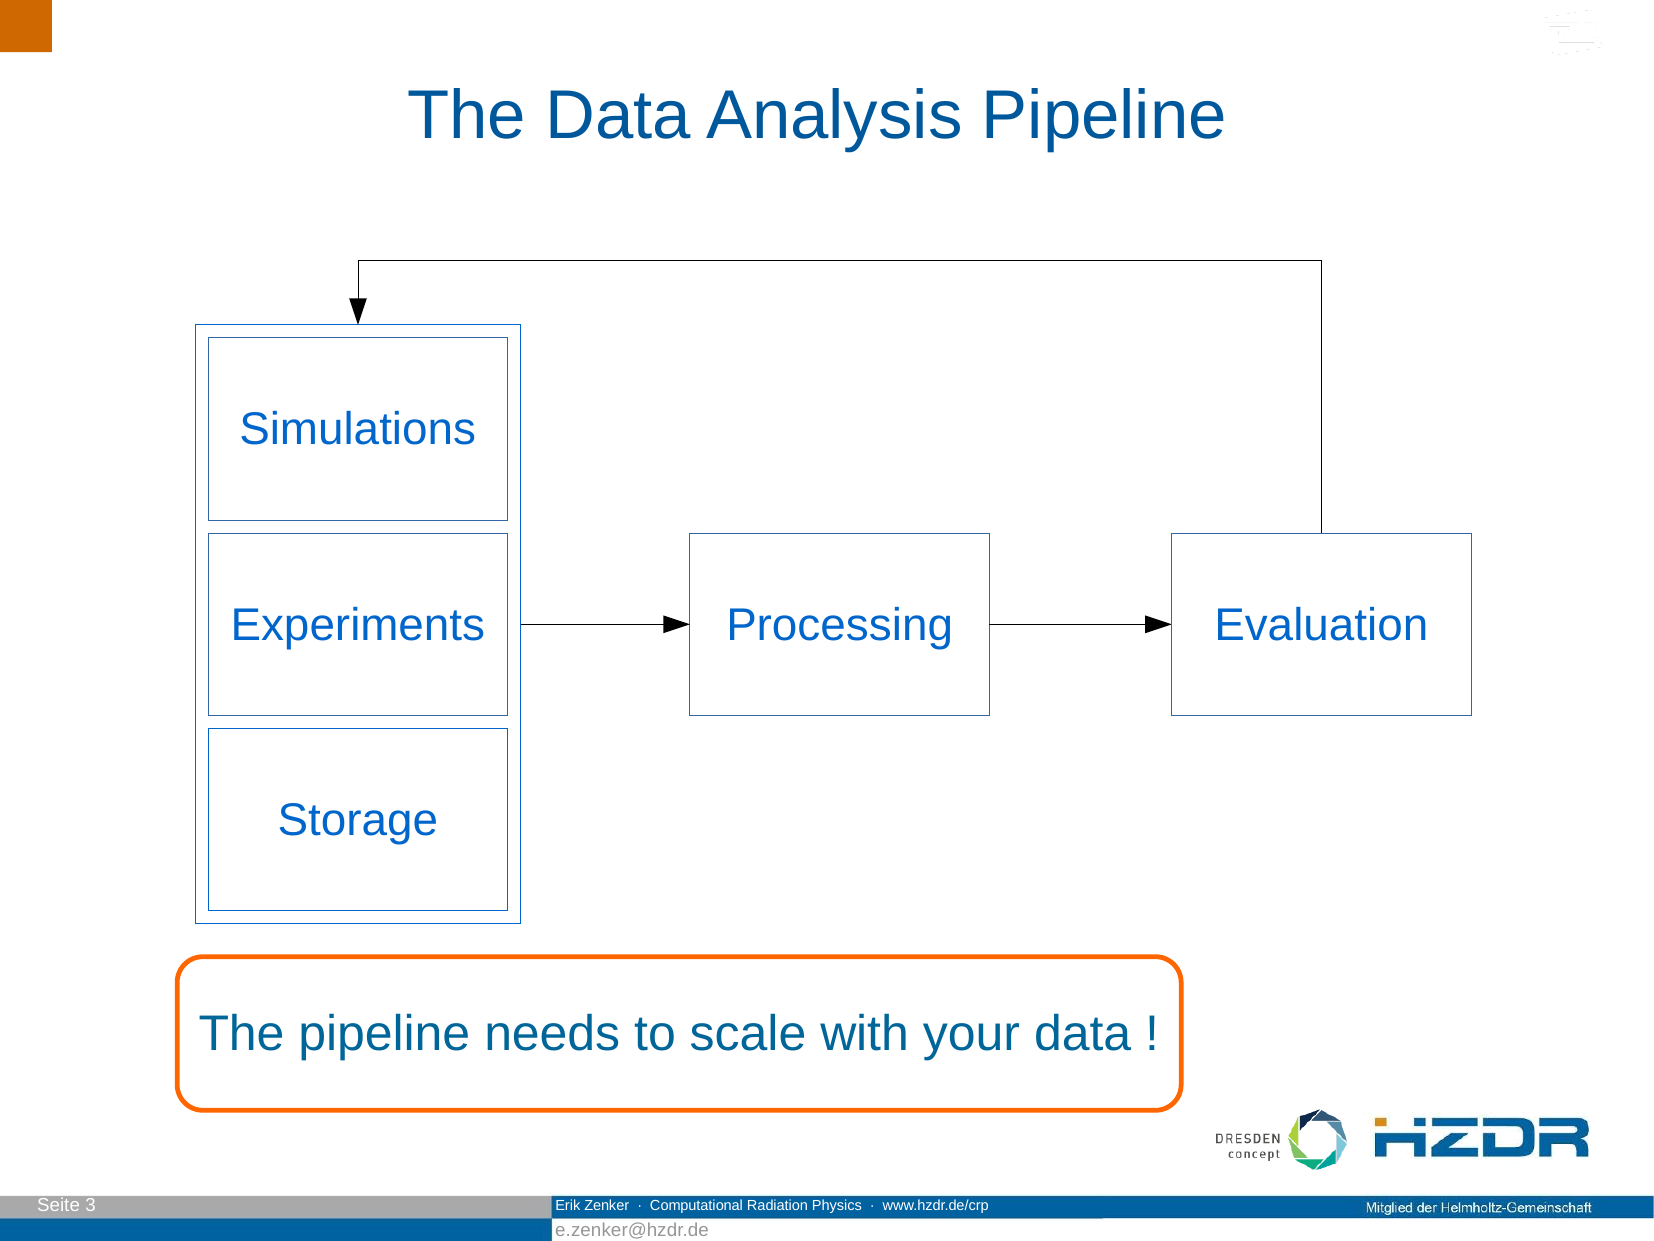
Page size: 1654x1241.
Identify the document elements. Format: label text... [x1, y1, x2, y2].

title The Data Analysis Pipeline [82, 1, 1571, 228]
text_box [195, 324, 521, 924]
text_box Evaluation [1171, 533, 1472, 716]
text_box Storage [208, 728, 508, 911]
text_box Simulations [208, 337, 508, 521]
text_box Experiments [208, 533, 508, 716]
text_box The pipeline needs to scale with your data ! [177, 956, 1182, 1111]
picture [0, 0, 1654, 1241]
text_box Processing [689, 533, 990, 716]
